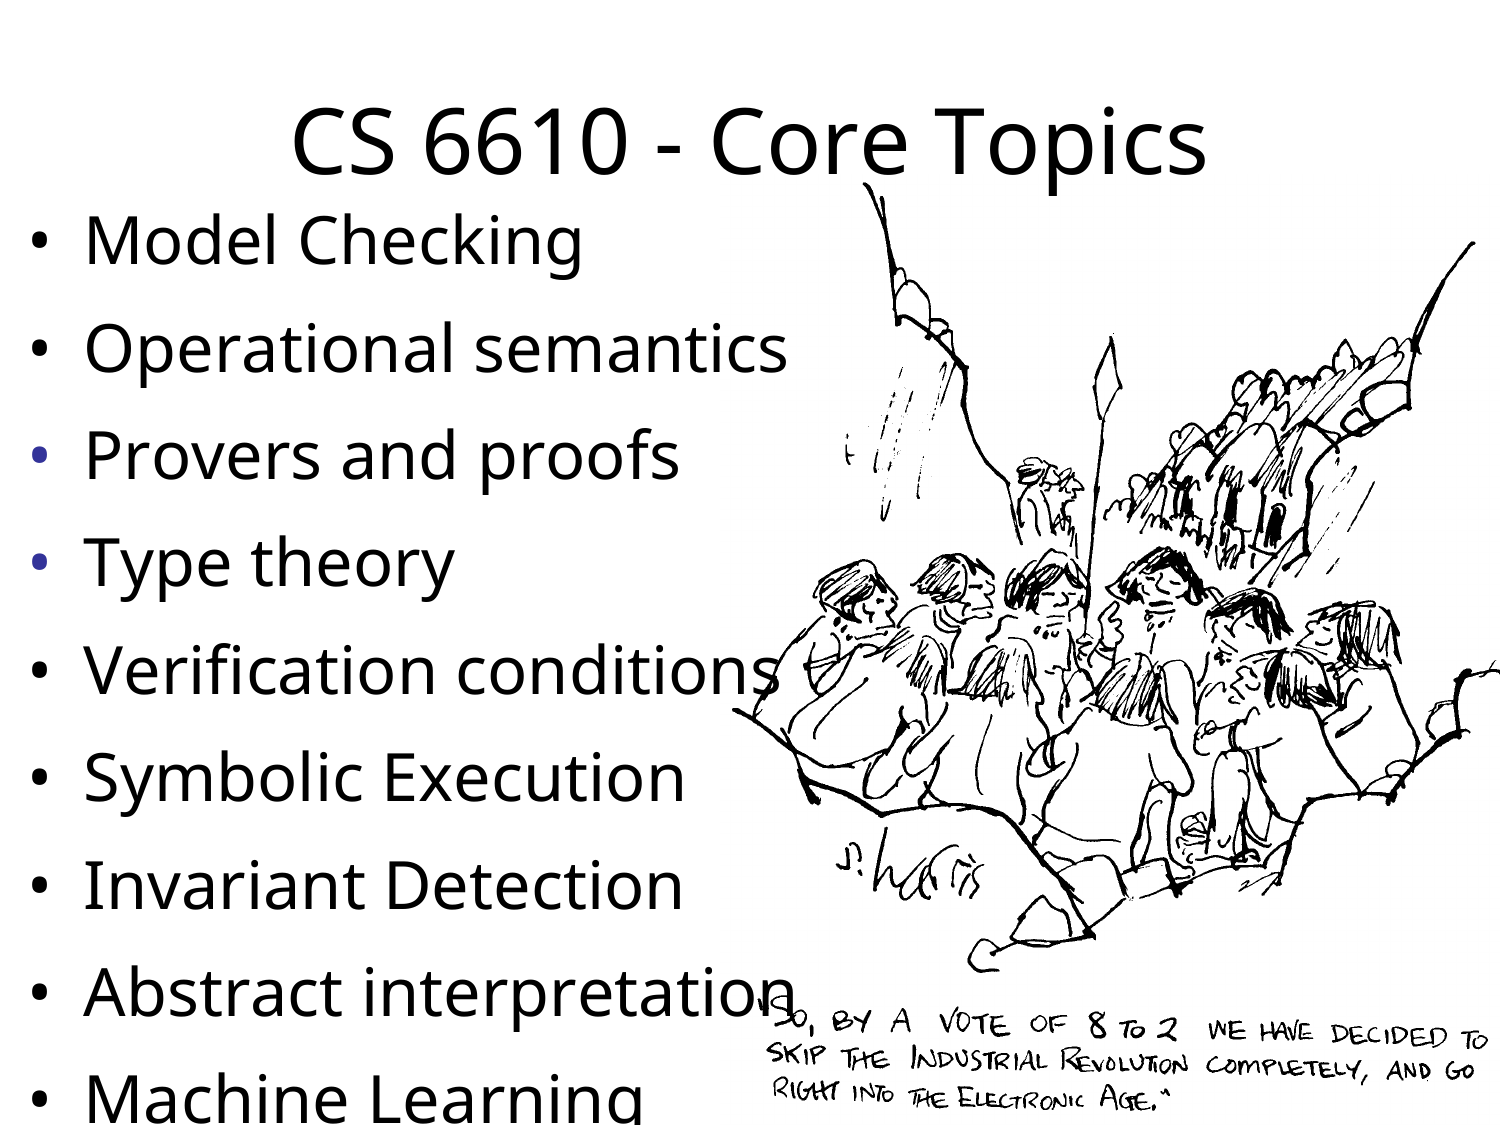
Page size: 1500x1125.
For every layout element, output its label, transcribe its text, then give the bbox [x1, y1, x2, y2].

picture [963, 174, 1500, 1125]
list Model Checking Operational semantics Provers and proofs Type theory Verification conditions Symbolic Execution Invariant Detection Abstract interpretation Machine Learning Lambda Calculus [12, 185, 963, 1125]
title CS 6610 - Core Topics [75, 45, 1426, 233]
